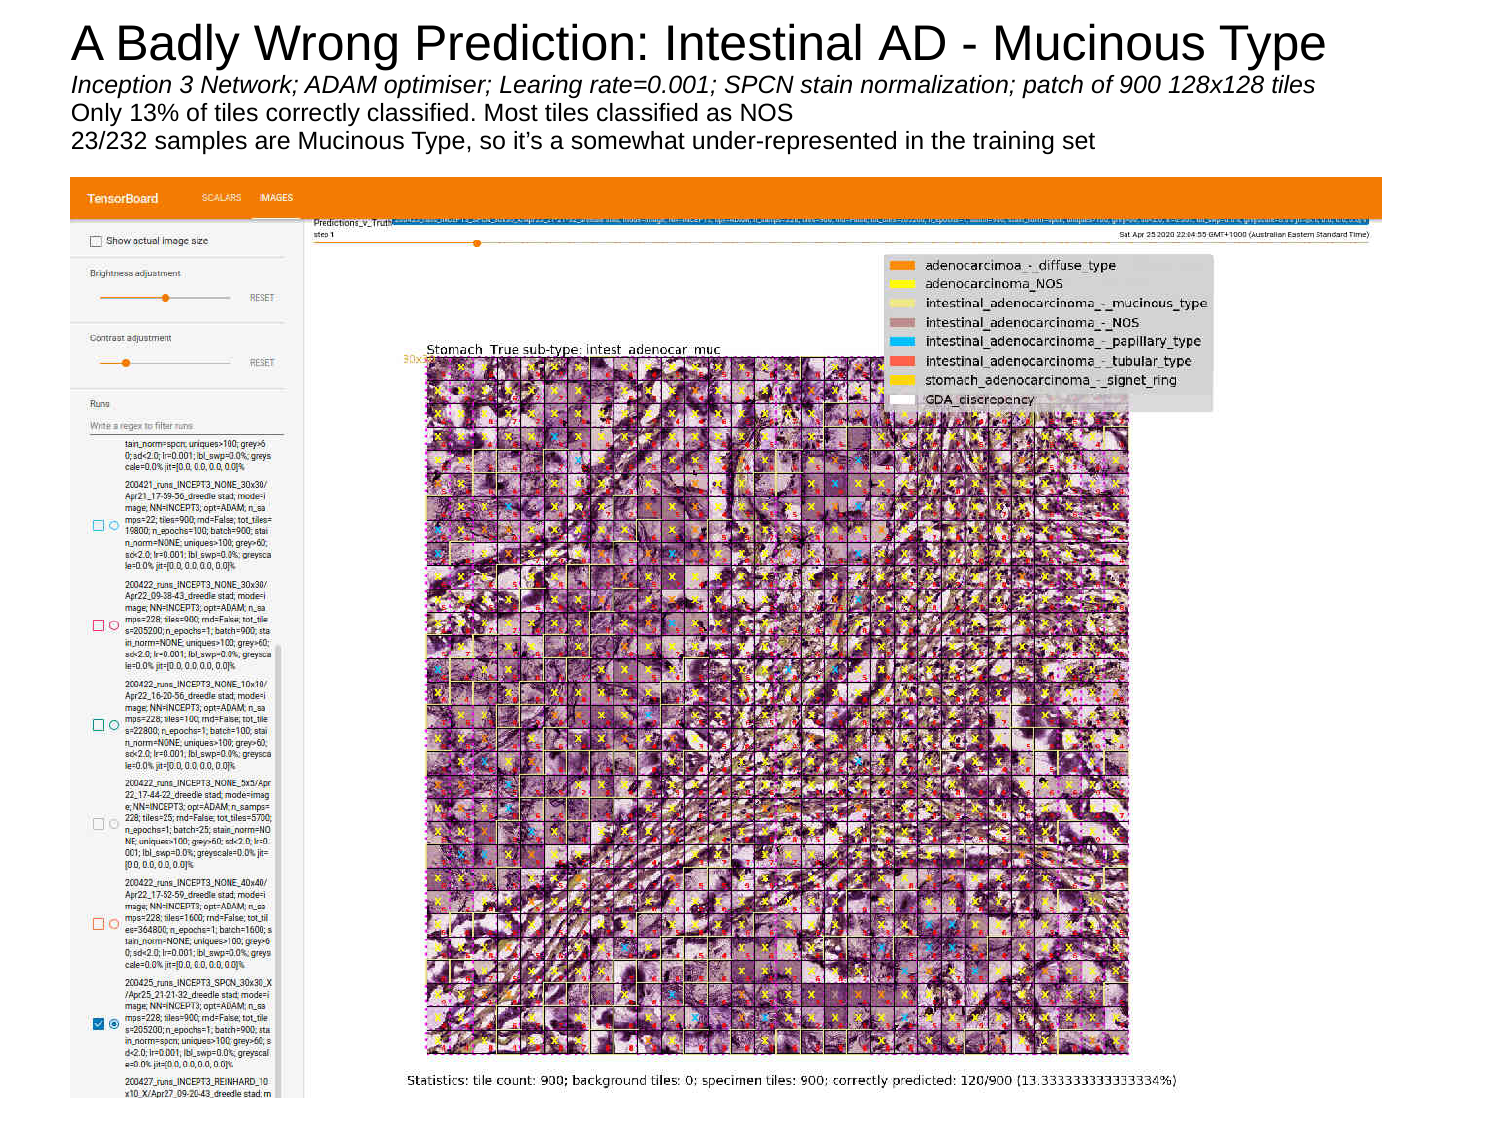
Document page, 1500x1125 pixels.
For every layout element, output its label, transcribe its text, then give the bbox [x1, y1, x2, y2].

title A Badly Wrong Prediction: Intestinal AD - Mucinous Type Inception 3 Network; ADAM optimiser; Learing rate=0.001; SPCN stain normalization; patch of 900 128x128 tiles Only 13% of tiles correctly classified. Most tiles classified as NOS 23/232 samples are Mucinous Type, so it’s a somewhat under-represented in the training set [70, 15, 1461, 155]
picture [70, 177, 1382, 1098]
